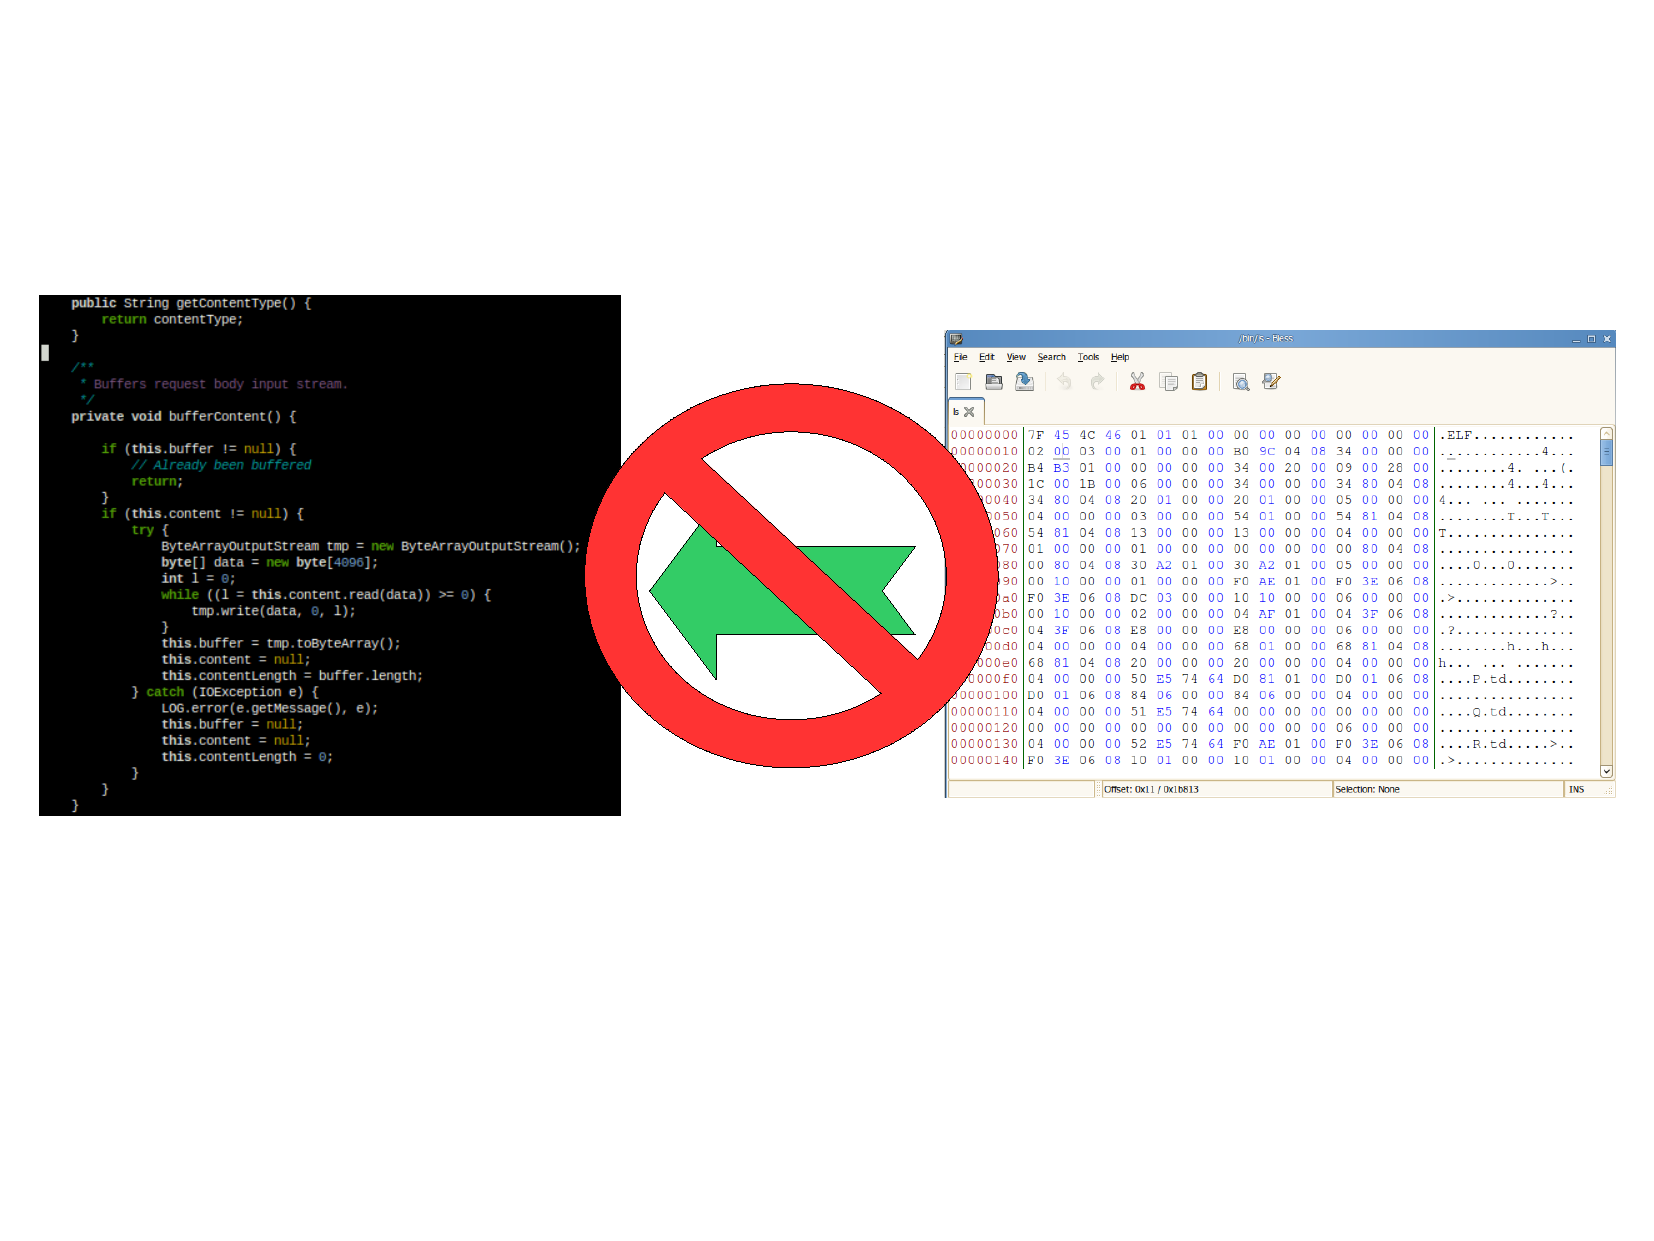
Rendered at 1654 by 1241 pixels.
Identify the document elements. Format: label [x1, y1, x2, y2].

picture [39, 295, 621, 817]
text_box [584, 383, 999, 768]
picture [944, 330, 1616, 798]
